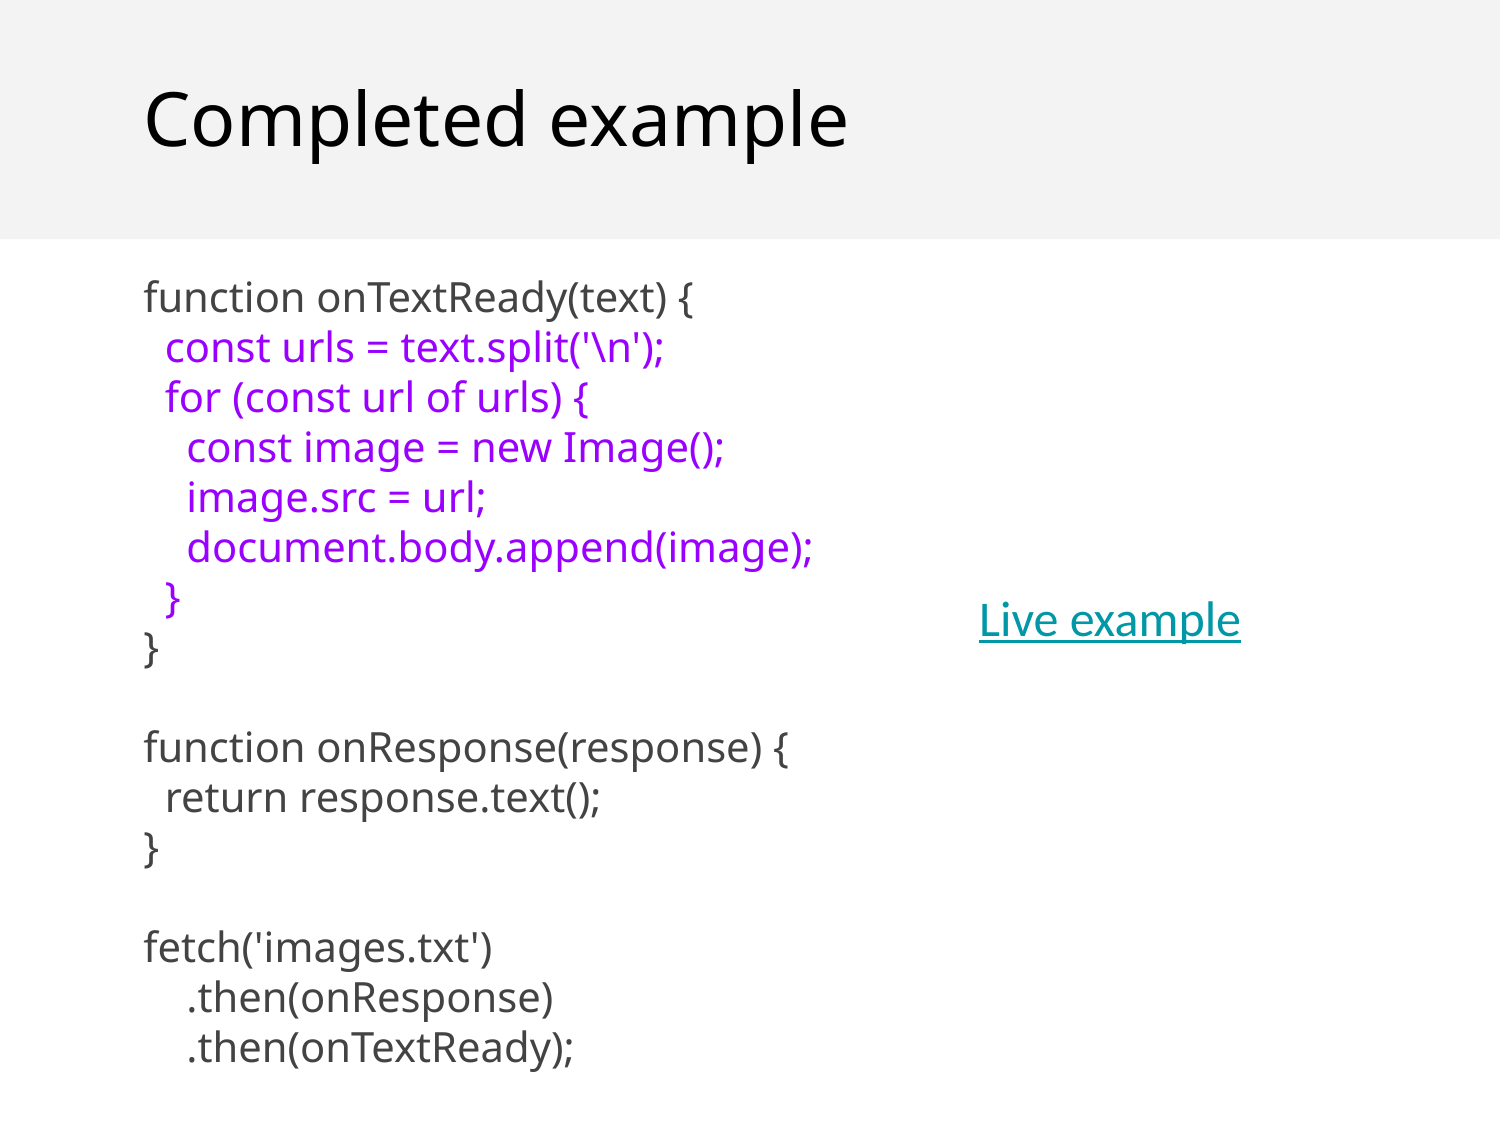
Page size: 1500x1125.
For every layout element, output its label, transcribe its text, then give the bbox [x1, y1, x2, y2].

title Completed example [128, 56, 1372, 183]
text_box Live example [964, 571, 1439, 849]
list function onTextReady(text) { const urls = text.split('\n'); for (const url of urls) { const image = new Image(); image.src = url; document.body.append(image); } } function onResponse(response) { return response.text(); } fetch('images.txt') .then(onResponse) .then(onTextReady); [128, 255, 1316, 1091]
